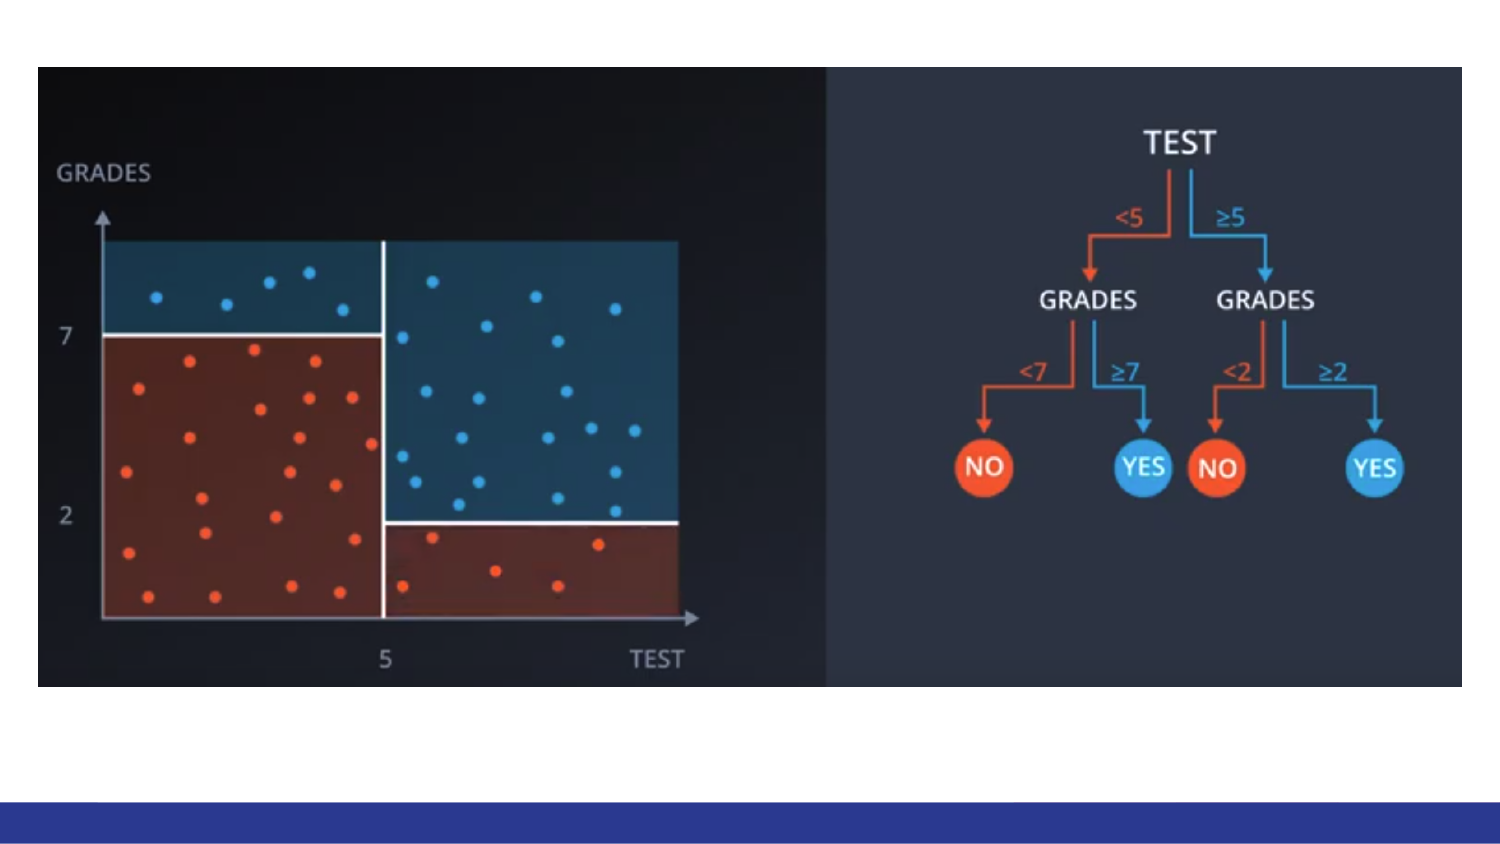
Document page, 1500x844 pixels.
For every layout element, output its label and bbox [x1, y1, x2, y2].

picture [38, 67, 1462, 687]
text_box [97, 638, 1500, 803]
